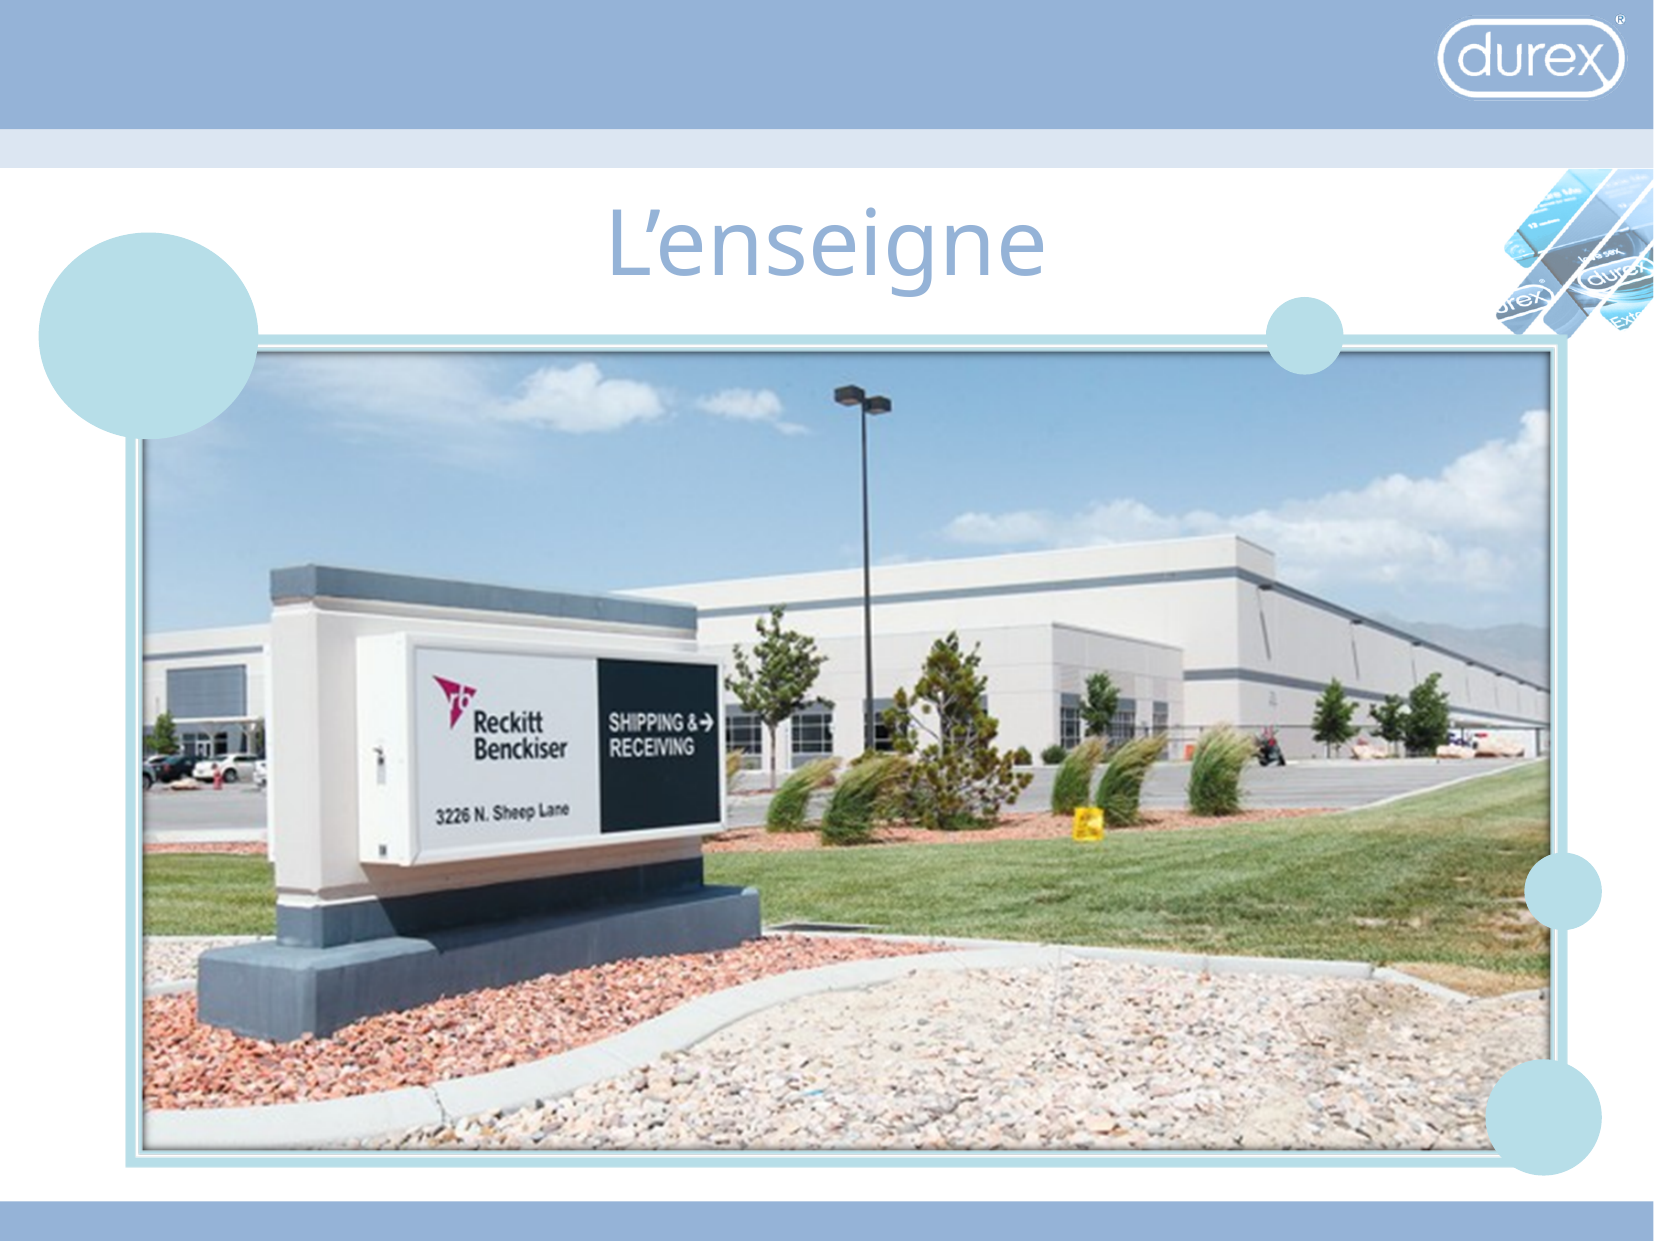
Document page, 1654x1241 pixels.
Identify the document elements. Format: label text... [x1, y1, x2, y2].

picture [125, 349, 1654, 1168]
text_box [1485, 1059, 1602, 1176]
picture [1433, 12, 1628, 101]
text_box [0, 1201, 1654, 1241]
text_box [0, 0, 1654, 130]
text_box [1524, 852, 1602, 931]
text_box [1265, 296, 1344, 375]
text_box [38, 232, 259, 440]
title L’enseigne [0, 130, 1654, 349]
